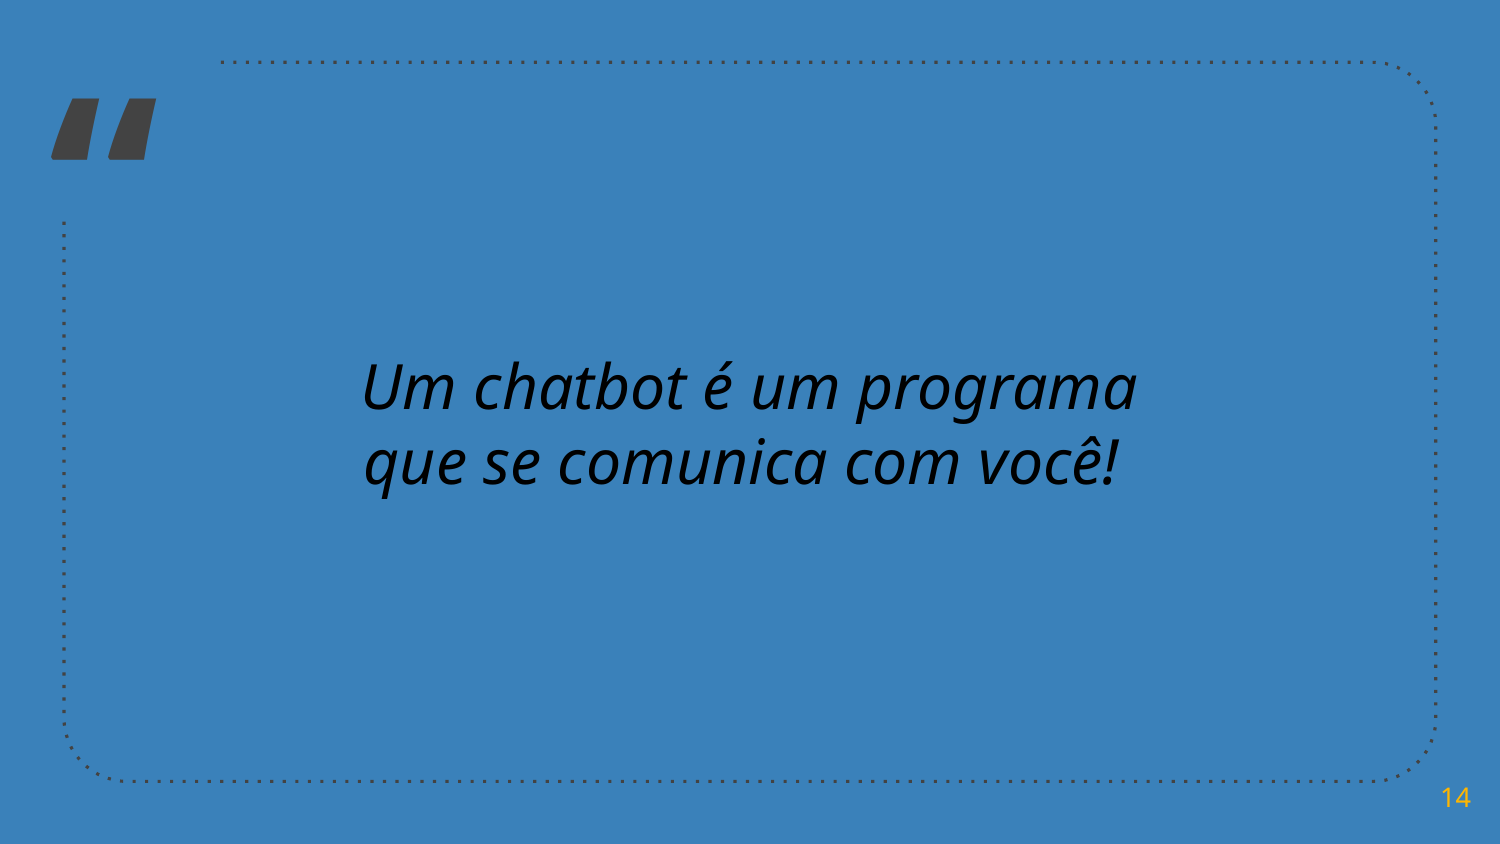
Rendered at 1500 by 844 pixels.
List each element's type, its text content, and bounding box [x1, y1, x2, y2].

list Um chatbot é um programa que se comunica com você! [288, 354, 1212, 490]
slide_number <number> [1411, 753, 1500, 844]
